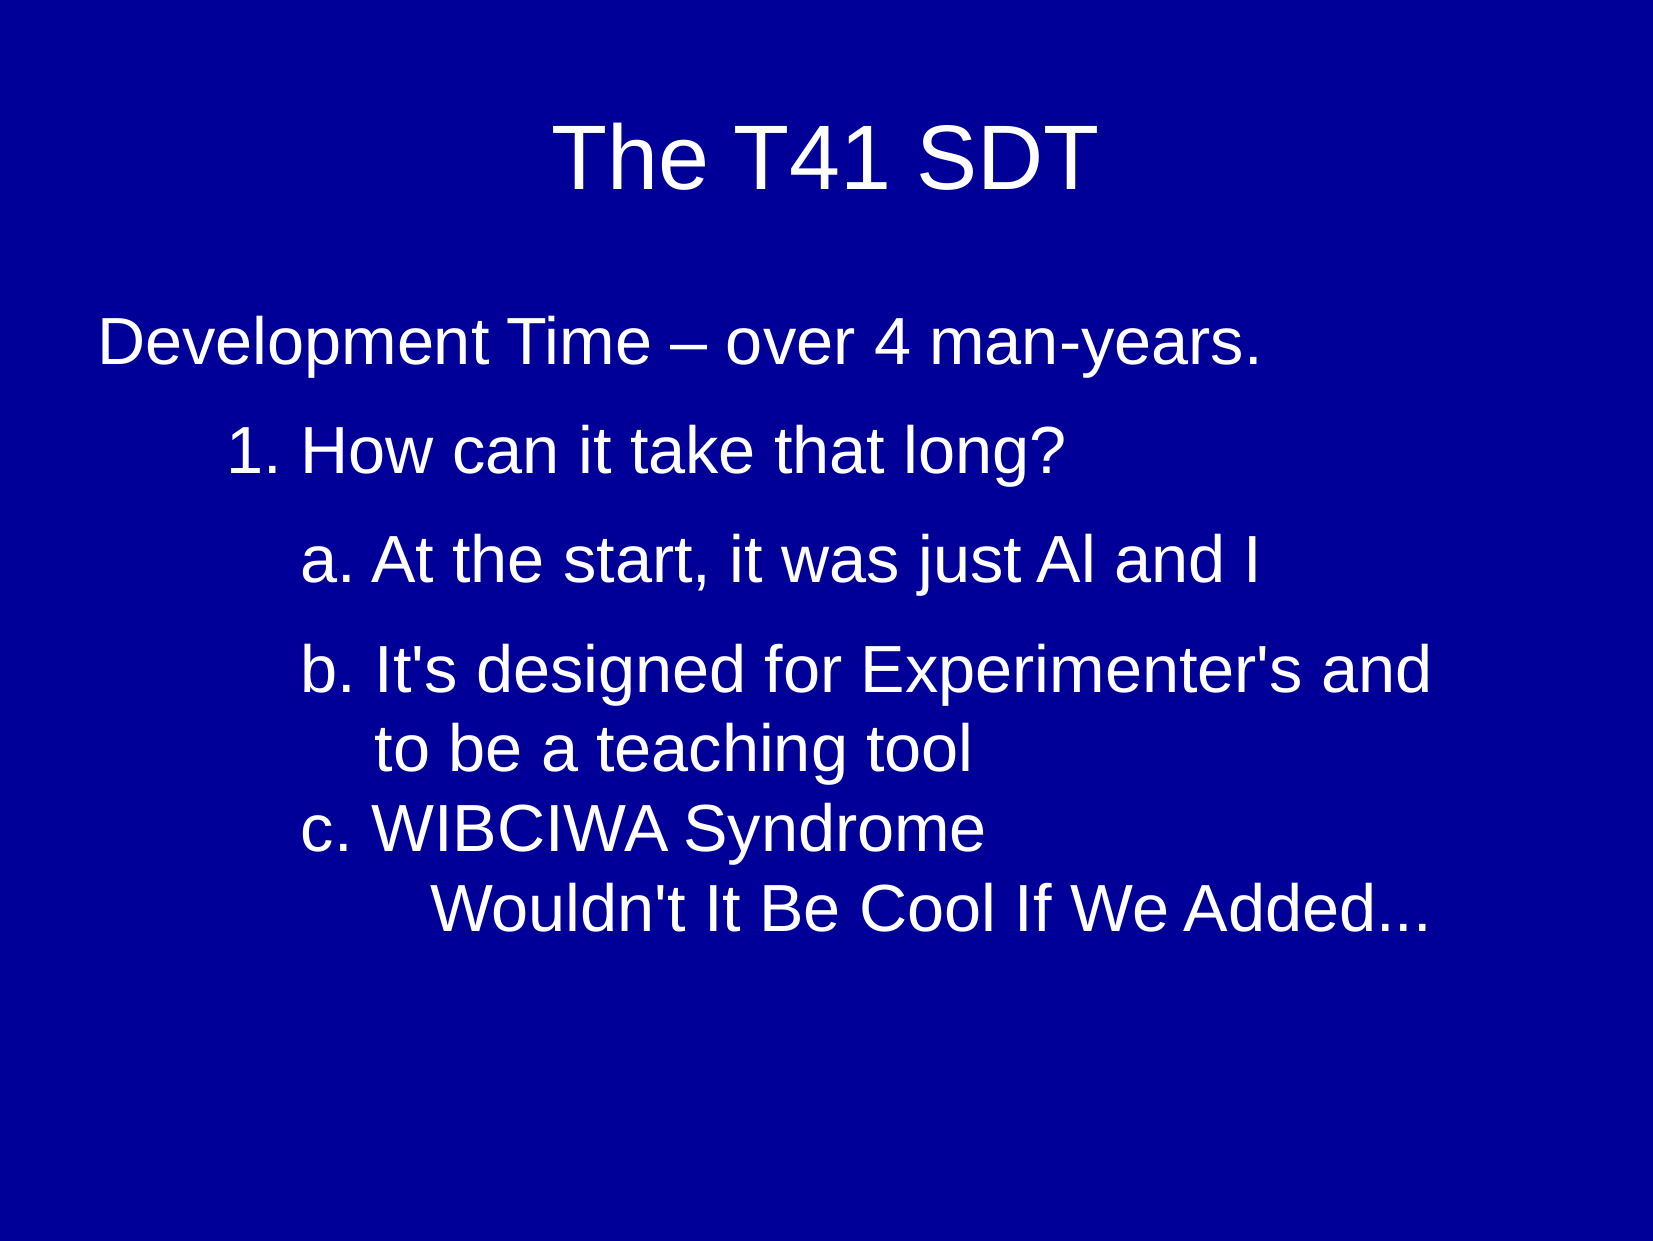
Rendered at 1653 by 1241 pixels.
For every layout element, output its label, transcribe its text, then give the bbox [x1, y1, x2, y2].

text_box Development Time – over 4 man-years. 1. How can it take that long? a. At the start, it was just Al and I b. It's designed for Experimenter's and to be a teaching tool c. WIBCIWA Syndrome Wouldn't It Be Cool If We Added... [82, 290, 1571, 1109]
text_box The T41 SDT [82, 49, 1571, 257]
